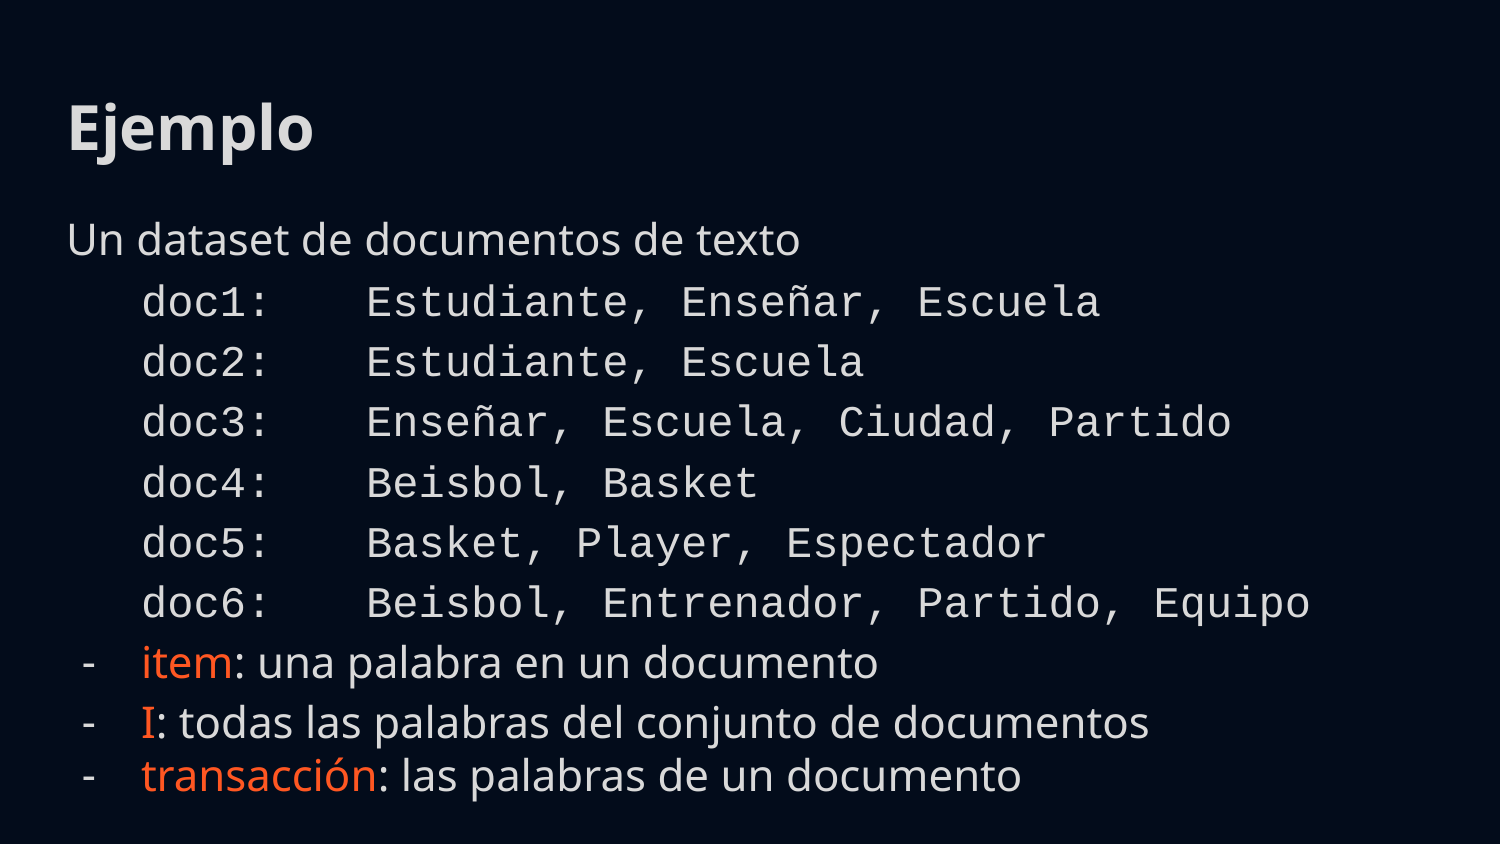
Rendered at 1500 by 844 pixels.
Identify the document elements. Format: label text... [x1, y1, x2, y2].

title Ejemplo [51, 72, 1449, 167]
list Un dataset de documentos de texto doc1: Estudiante, Enseñar, Escuela doc2: Estudiante, Escuela doc3: Enseñar, Escuela, Ciudad, Partido doc4: Beisbol, Basket doc5: Basket, Player, Espectador doc6: Beisbol, Entrenador, Partido, Equipo item: una palabra en un documento I: todas las palabras del conjunto de documentos transacción: las palabras de un documento [51, 189, 1449, 750]
